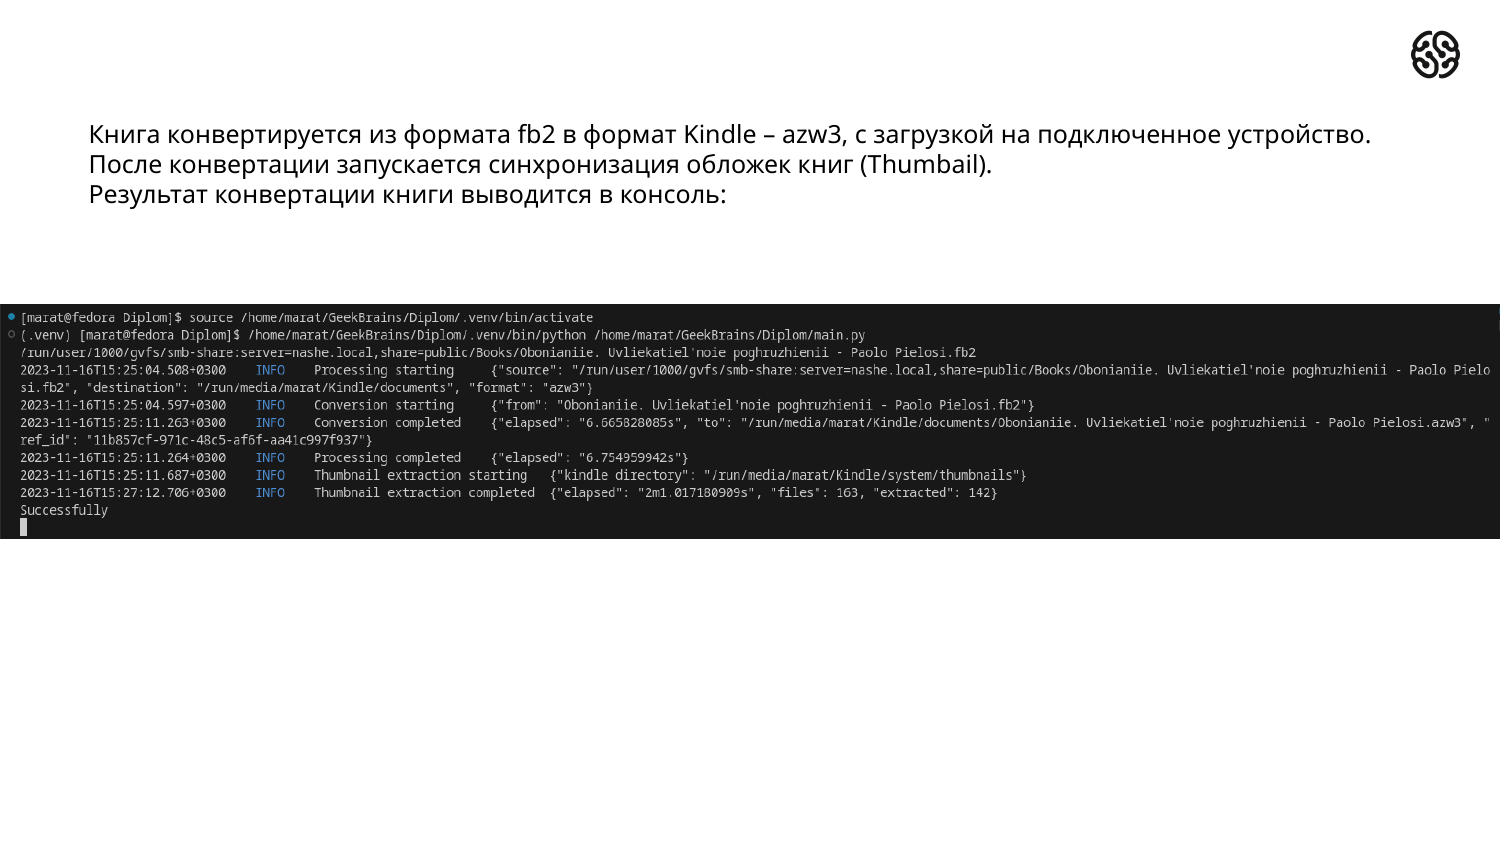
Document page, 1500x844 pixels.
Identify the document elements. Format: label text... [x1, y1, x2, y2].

title Книга конвертируется из формата fb2 в формат Kindle – azw3, с загрузкой на подключенное устройство. После конвертации запускается синхронизация обложек книг (Thumbail). Результат конвертации книги выводится в консоль: [88, 118, 1412, 260]
picture [0, 304, 1500, 539]
picture [1411, 30, 1460, 79]
